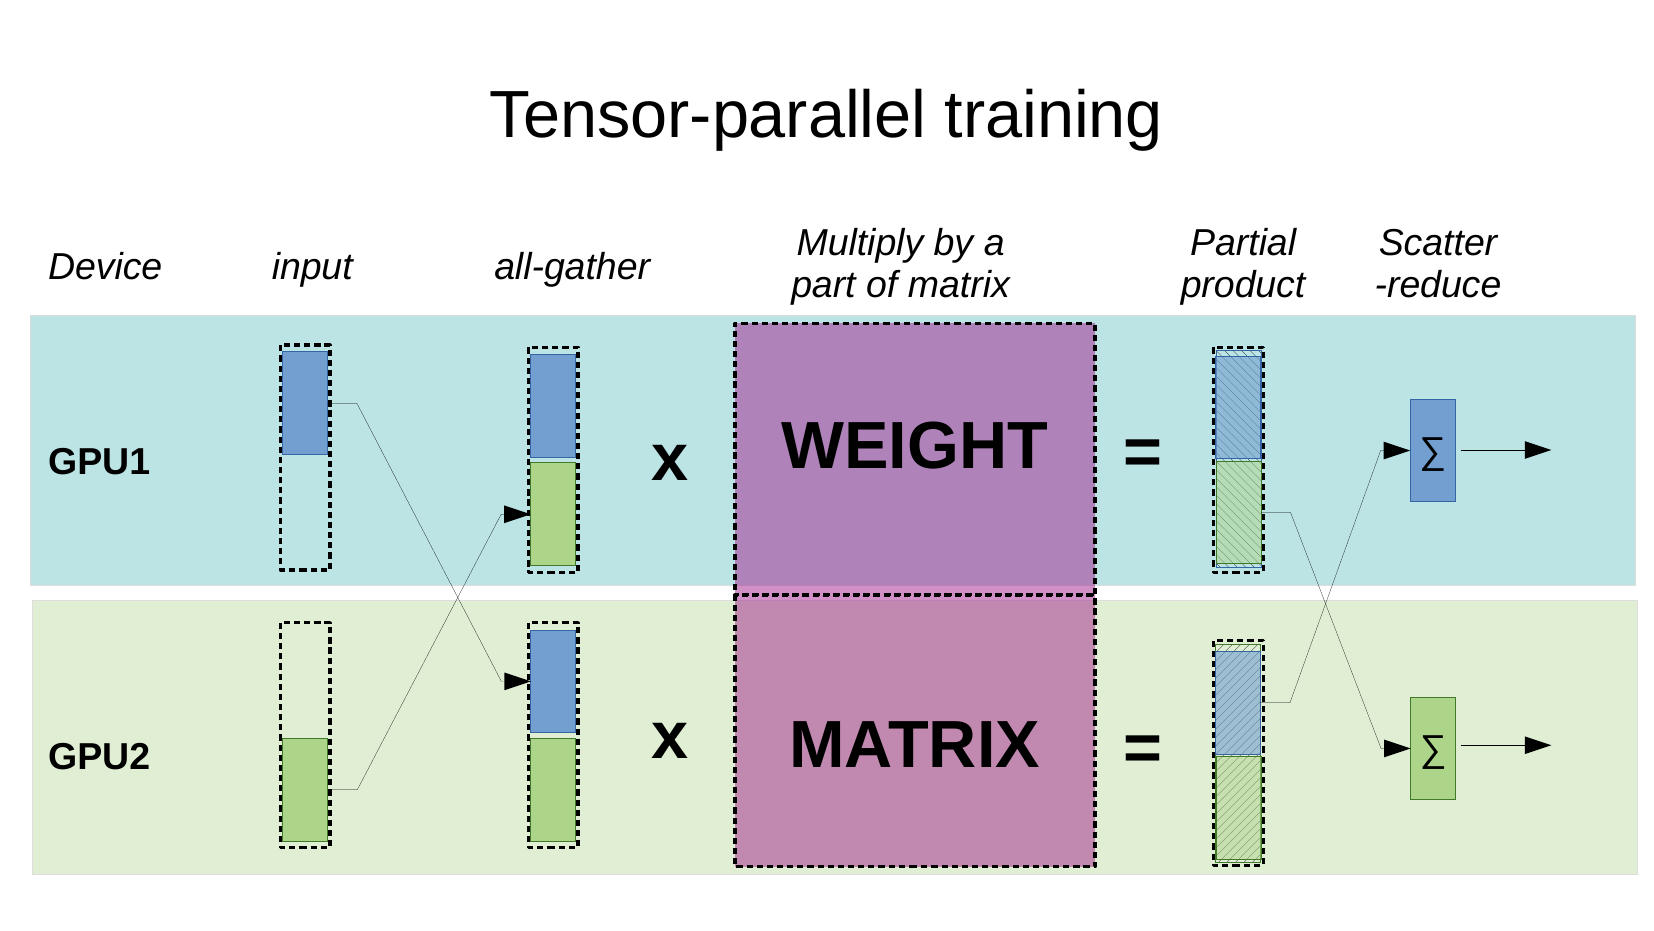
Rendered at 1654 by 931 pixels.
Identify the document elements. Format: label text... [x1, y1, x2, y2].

text_box Scatter -reduce [1267, 214, 1609, 314]
text_box GPU1 [33, 432, 226, 490]
text_box WEIGHT MATRIX [735, 595, 1096, 867]
text_box Device [33, 237, 216, 295]
text_box = [1108, 406, 1202, 497]
text_box x [636, 412, 729, 503]
text_box GPU2 [33, 728, 226, 785]
text_box all-gather [476, 237, 669, 295]
text_box = [1108, 702, 1202, 792]
text_box [32, 600, 1638, 875]
text_box ∑ [1410, 399, 1456, 502]
text_box WEIGHT MATRIX [735, 323, 1096, 594]
text_box [30, 315, 1636, 586]
text_box input [216, 237, 409, 295]
text_box ∑ [1410, 697, 1456, 800]
text_box x [636, 690, 729, 780]
title Tensor-parallel training [82, 37, 1571, 193]
text_box Partial product [1072, 214, 1267, 314]
text_box Multiply by a part of matrix [730, 214, 1071, 314]
